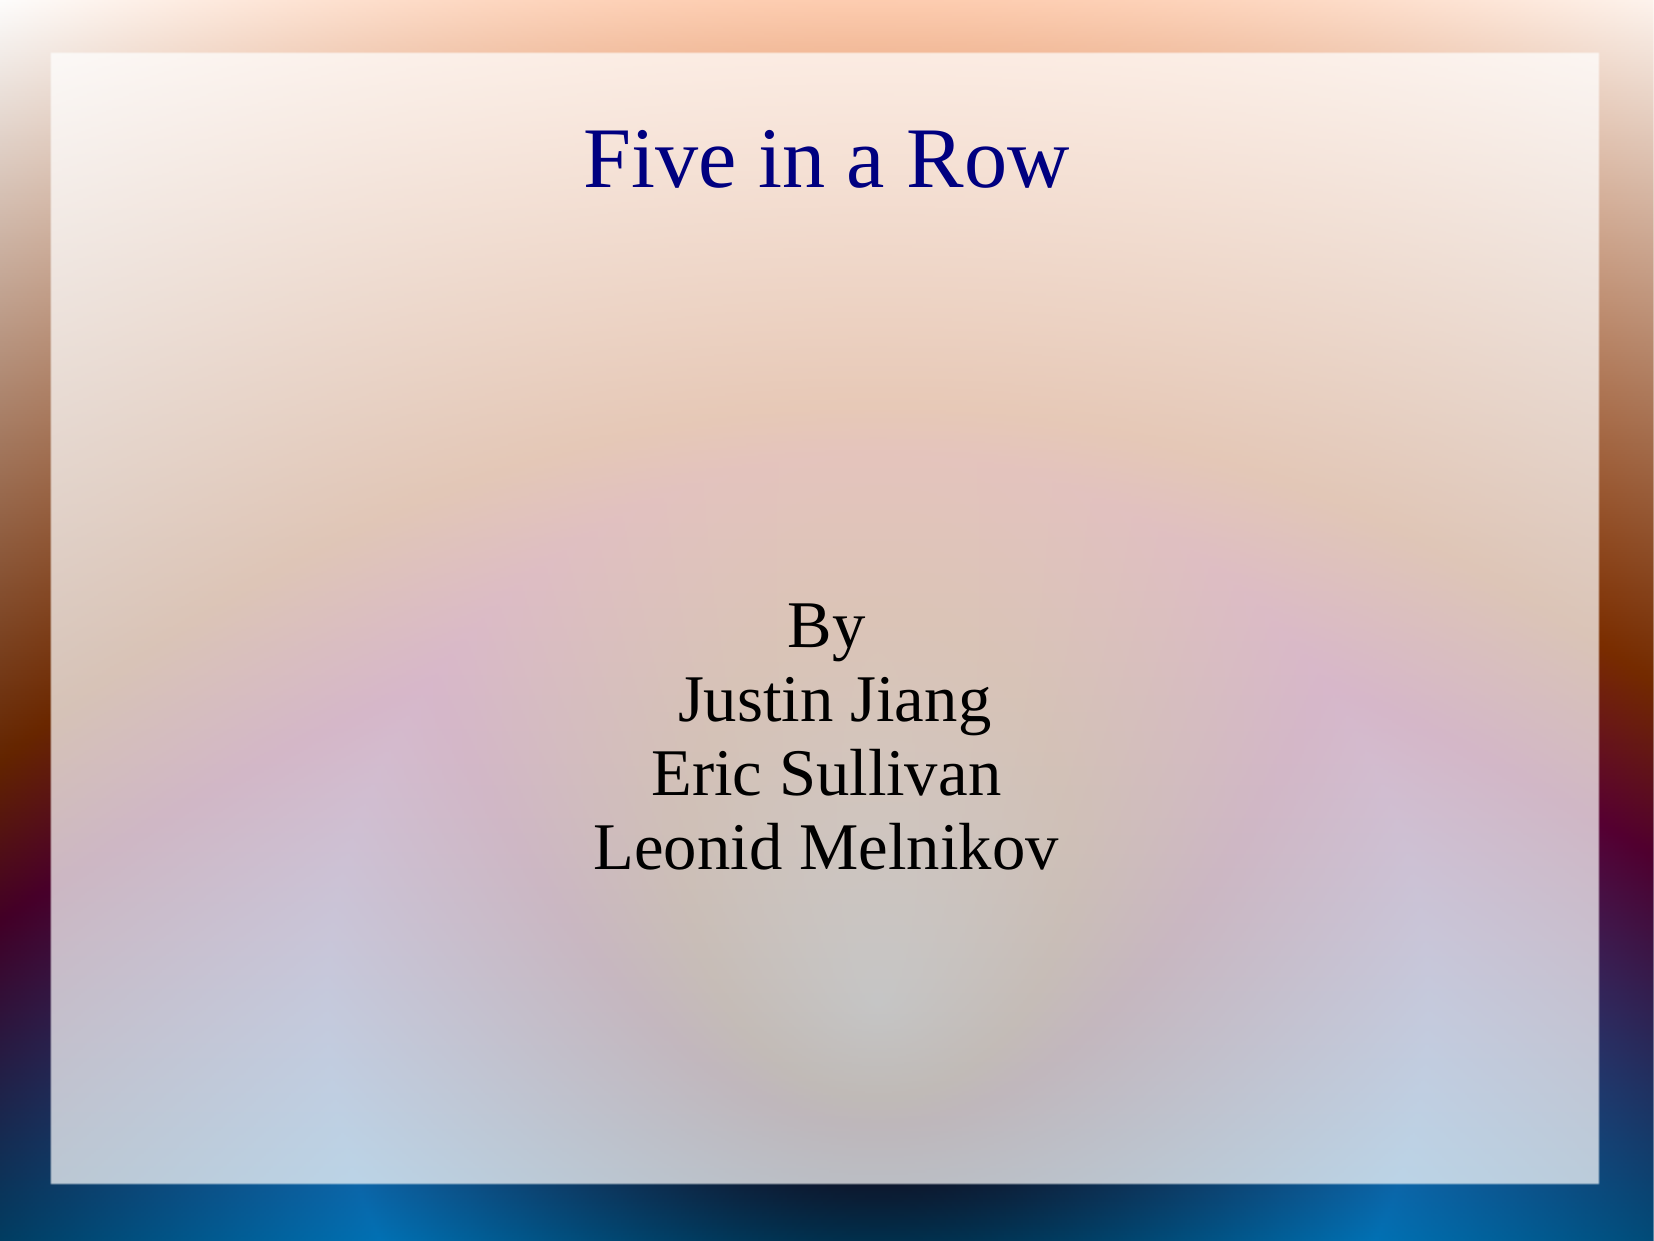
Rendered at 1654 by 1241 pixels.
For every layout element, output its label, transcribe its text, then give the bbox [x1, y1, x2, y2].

title Five in a Row [82, 55, 1571, 263]
subtitle By Justin Jiang Eric Sullivan Leonid Melnikov [82, 290, 1571, 1034]
picture [0, 0, 1654, 1241]
